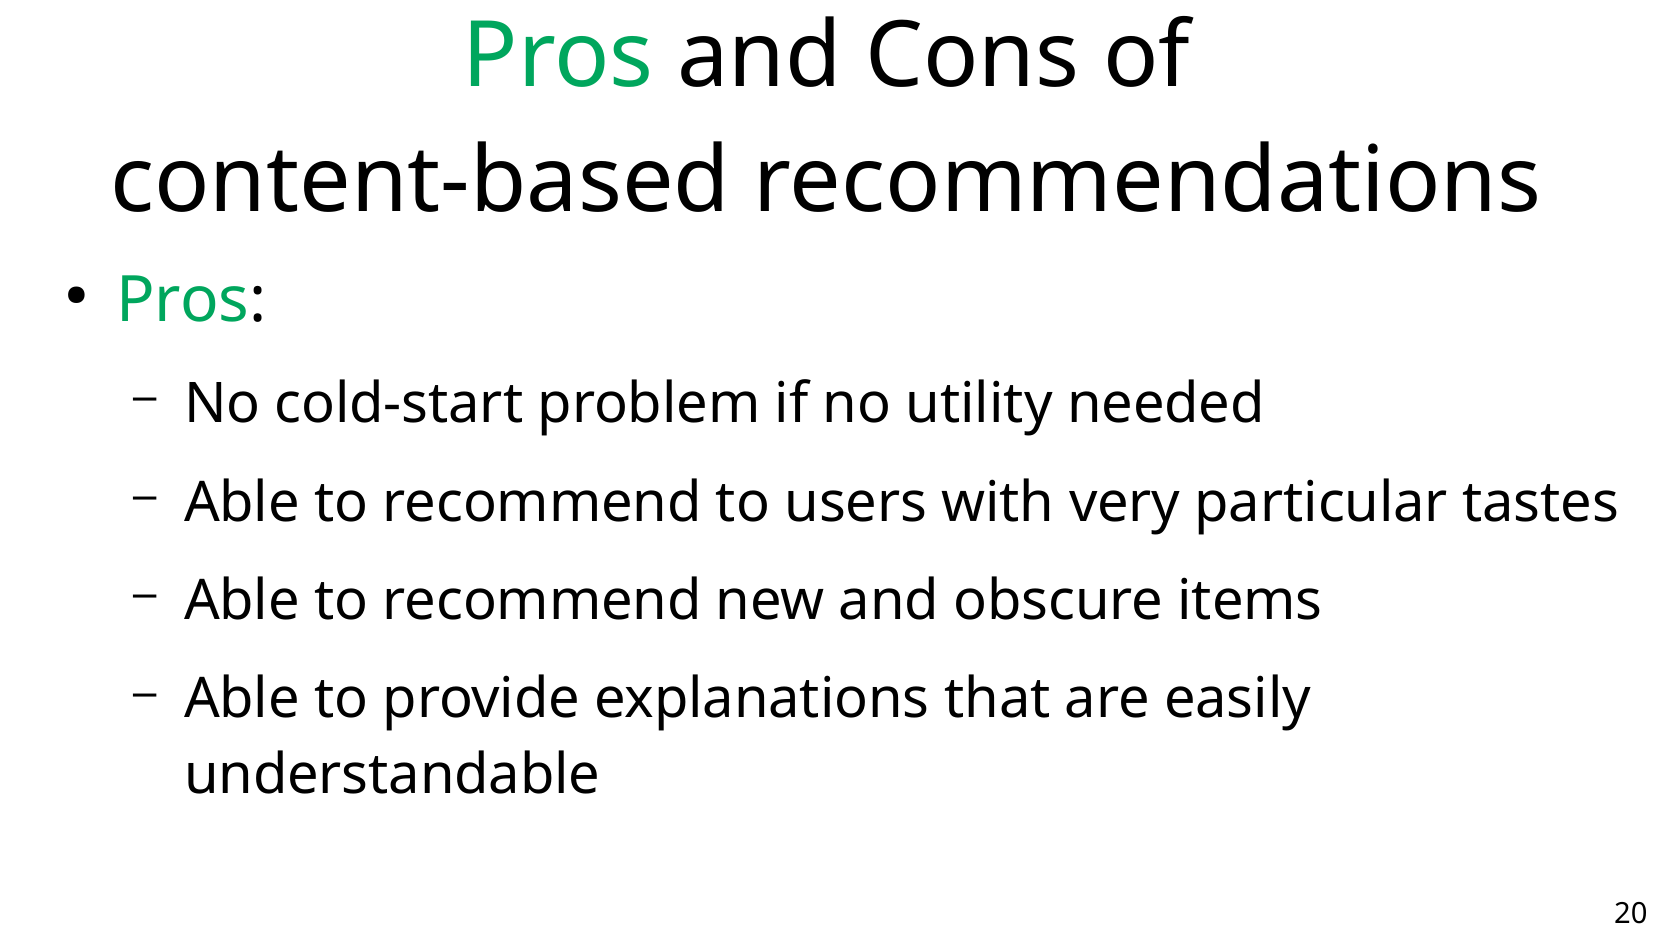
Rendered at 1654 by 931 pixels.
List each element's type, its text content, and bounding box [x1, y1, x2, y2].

list Pros: No cold-start problem if no utility needed Able to recommend to users with very particular tastes Able to recommend new and obscure items Able to provide explanations that are easily understandable [48, 253, 1623, 863]
title Pros and Cons of content-based recommendations [82, 1, 1571, 226]
